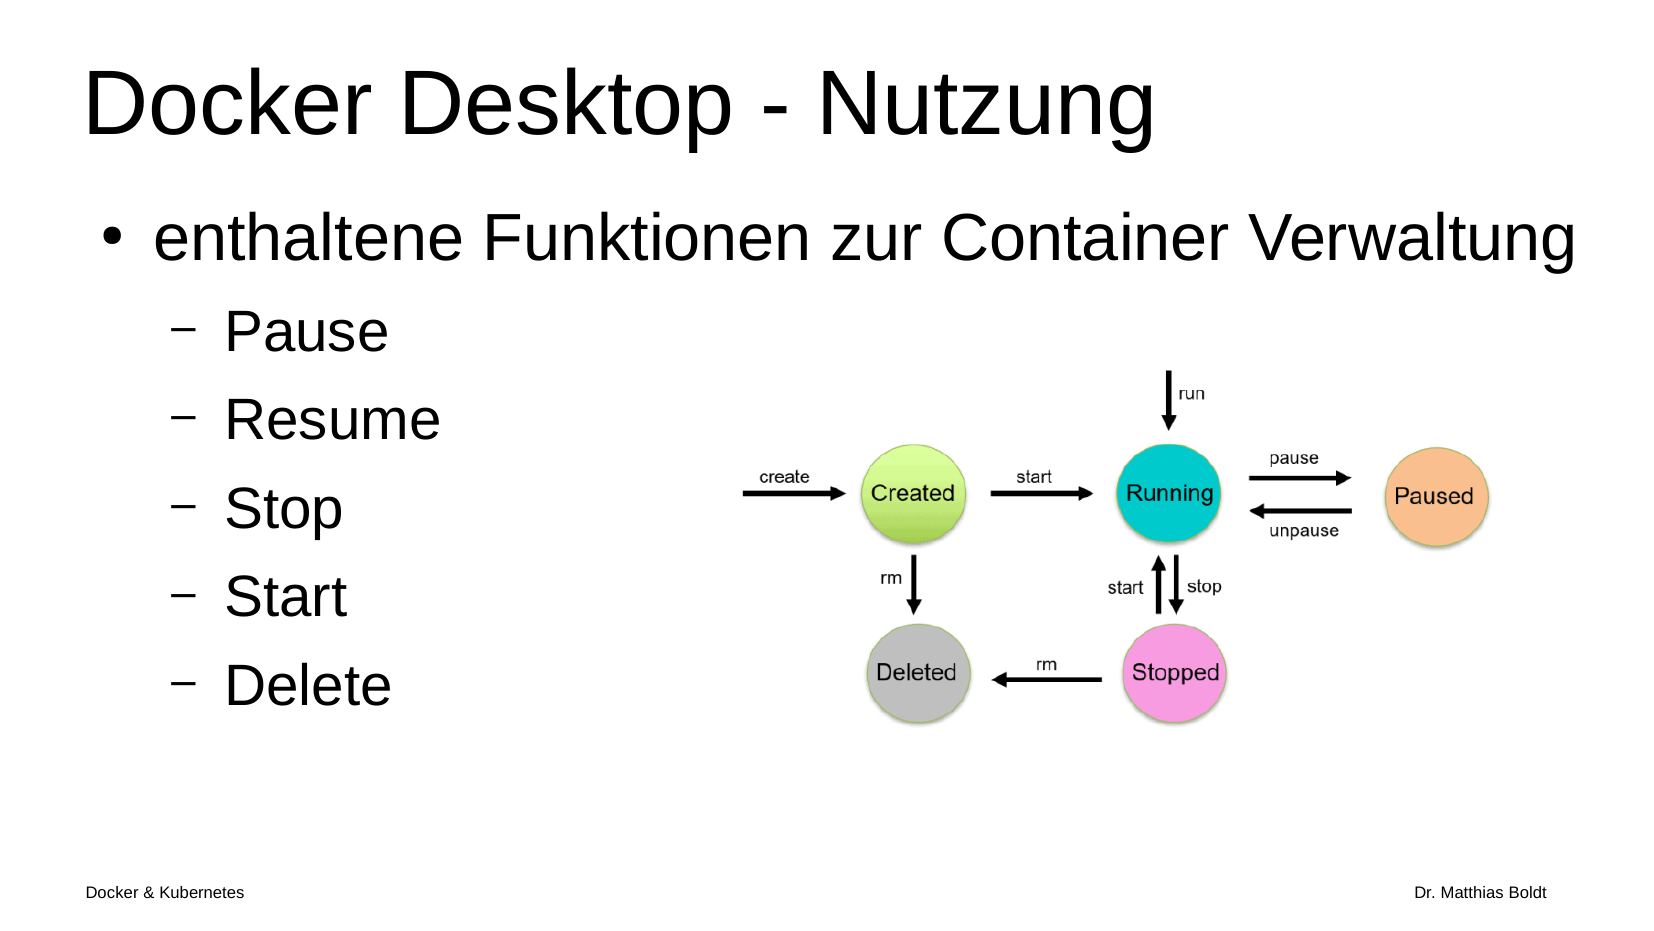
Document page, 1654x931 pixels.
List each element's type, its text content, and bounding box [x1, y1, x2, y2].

list enthaltene Funktionen zur Container Verwaltung Pause Resume Stop Start Delete [82, 199, 1630, 845]
title Docker Desktop - Nutzung [82, 0, 1619, 199]
text_box Docker & Kubernetes Dr. Matthias Boldt [70, 875, 1563, 910]
picture [732, 326, 1536, 756]
